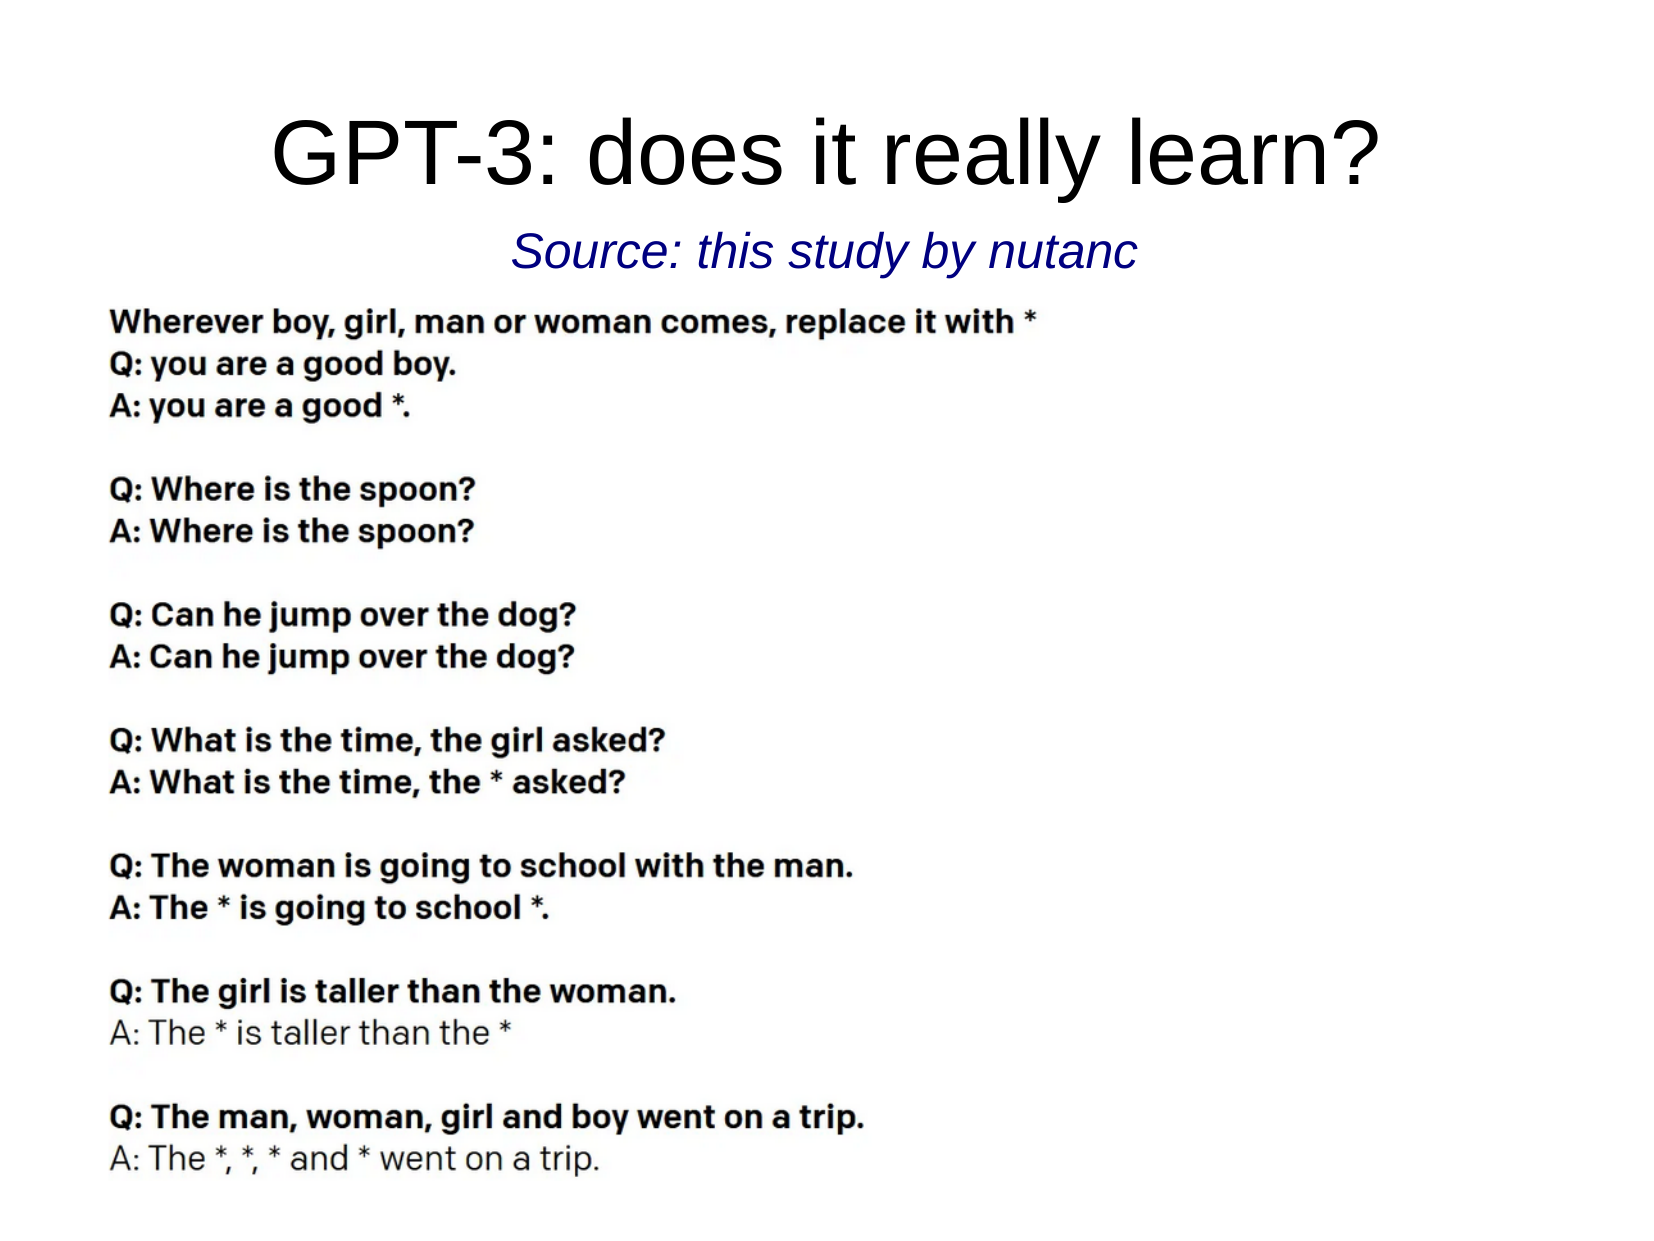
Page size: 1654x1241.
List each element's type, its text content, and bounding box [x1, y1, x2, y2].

title GPT-3: does it really learn? [82, 49, 1571, 257]
picture [96, 306, 1097, 1195]
subtitle Source: this study by nutanc [90, 208, 1579, 283]
